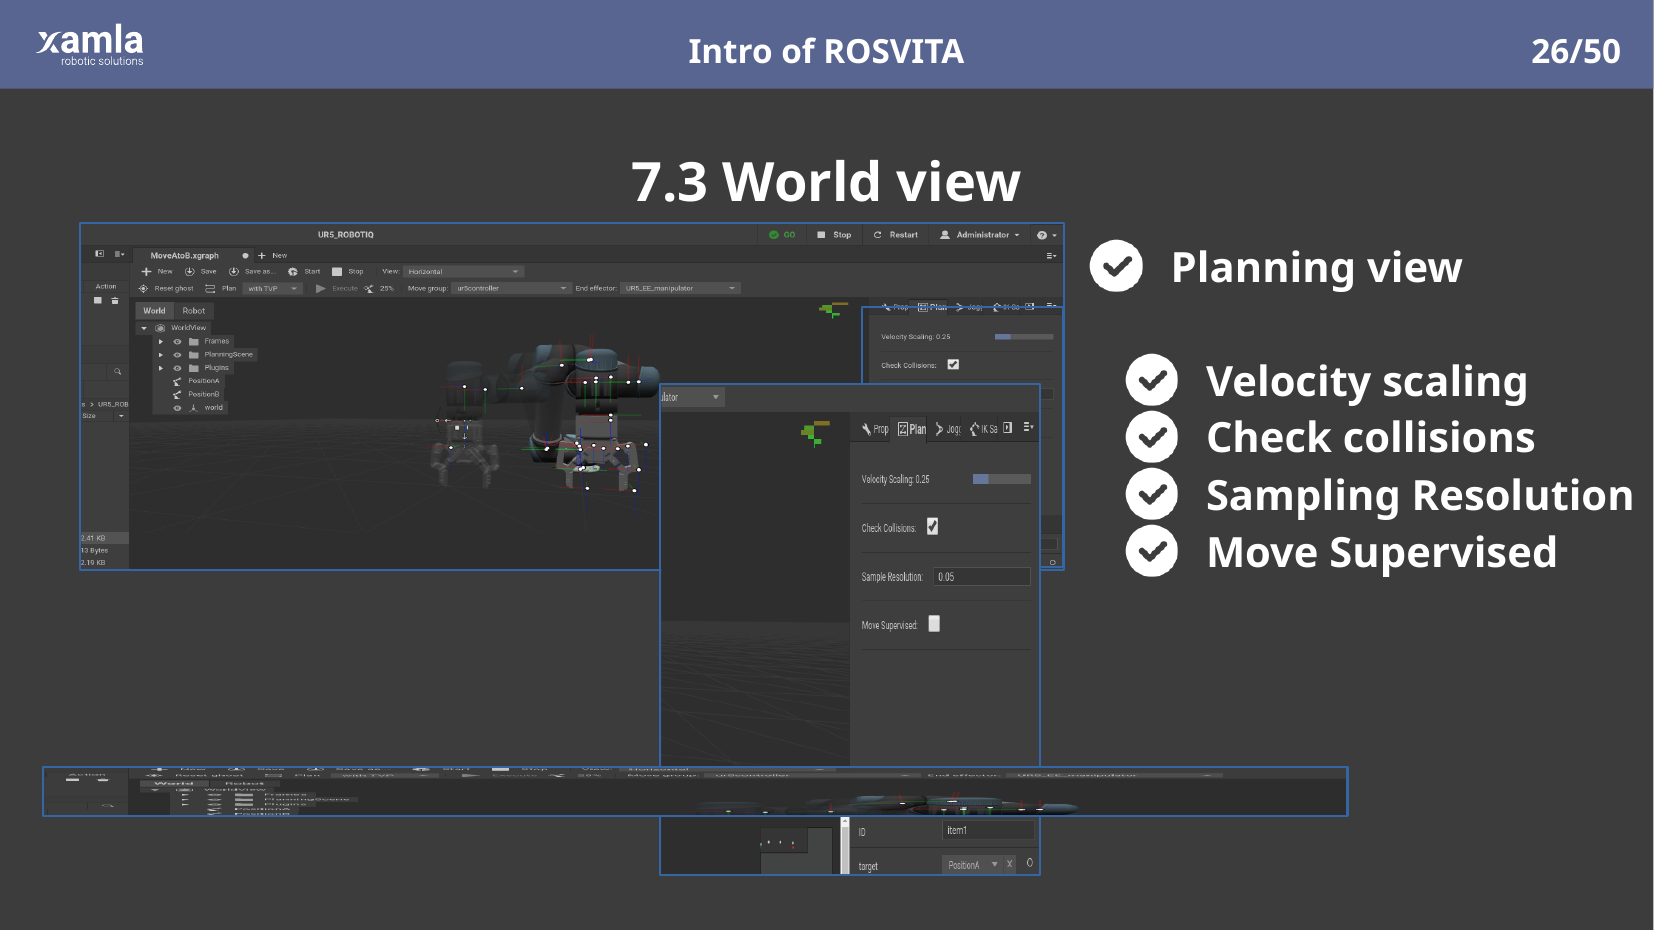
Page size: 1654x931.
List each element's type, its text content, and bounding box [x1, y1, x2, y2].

text_box 7.3 World view [188, 135, 1465, 223]
text_box Planning view Velocity scaling Check collisions Sampling Resolution Move Supervised [1074, 229, 1654, 896]
picture [81, 224, 1063, 570]
text_box Intro of ROSVITA [296, 20, 1357, 80]
picture [661, 817, 1040, 875]
text_box 26/50 [1511, 20, 1636, 80]
picture [661, 384, 1040, 766]
picture [863, 308, 1062, 566]
text_box [0, 0, 1654, 89]
picture [44, 767, 1347, 815]
picture [35, 23, 143, 65]
